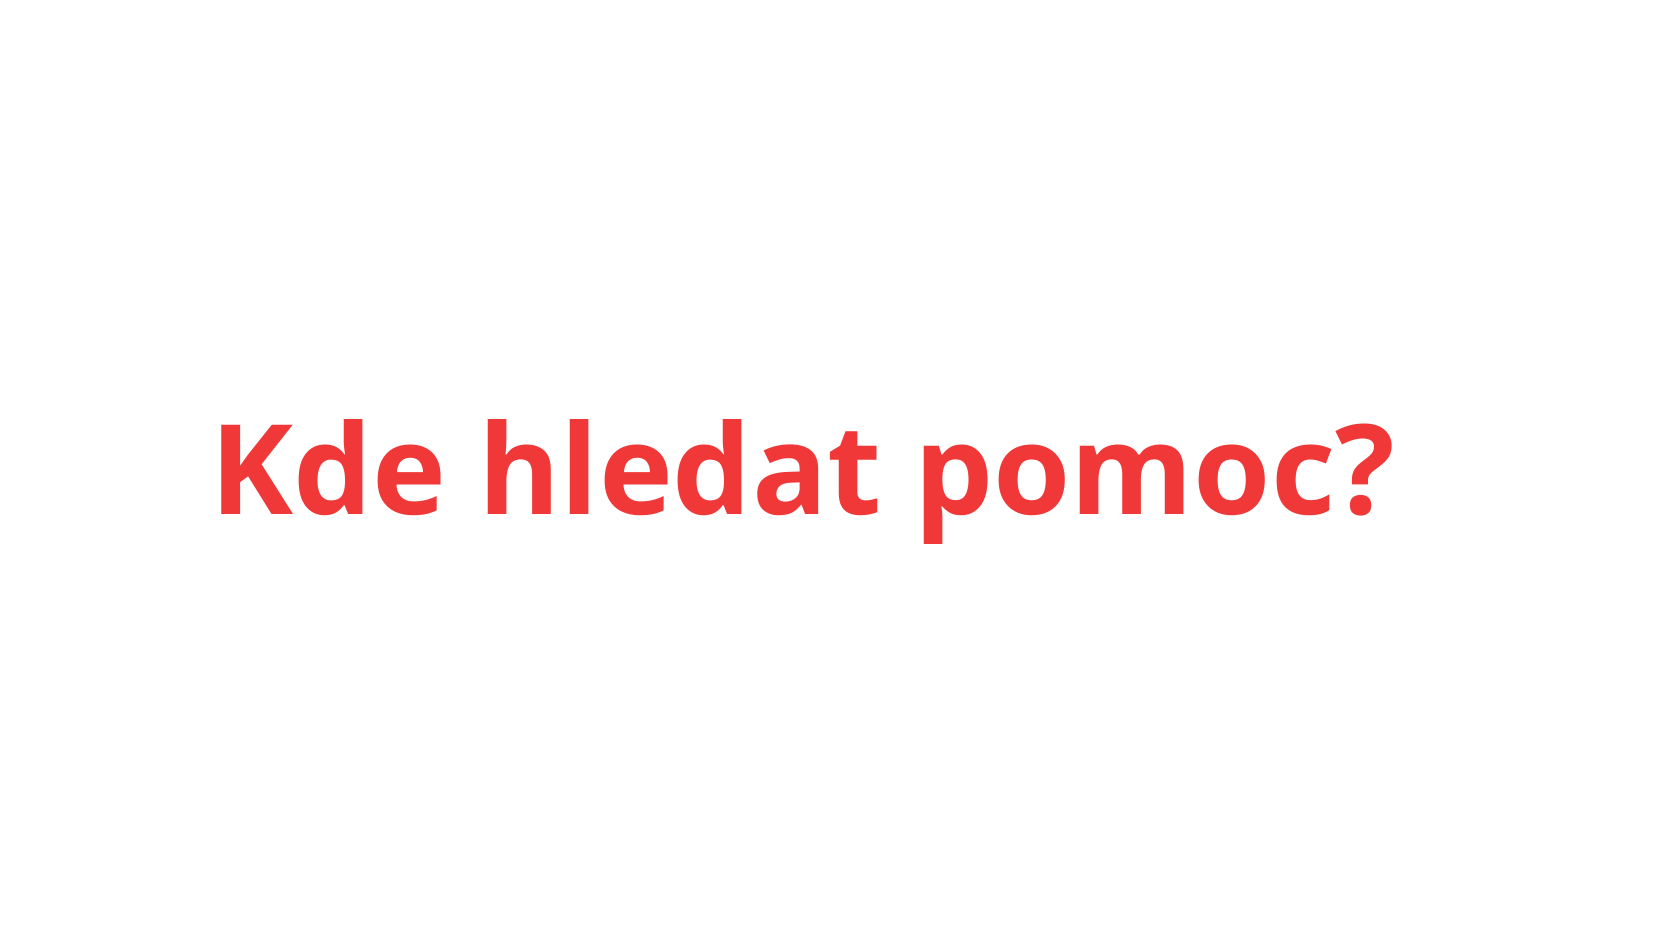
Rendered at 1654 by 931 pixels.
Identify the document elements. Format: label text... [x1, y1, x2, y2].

title Kde hledat pomoc? [59, 322, 1548, 609]
subtitle [82, 37, 1571, 757]
